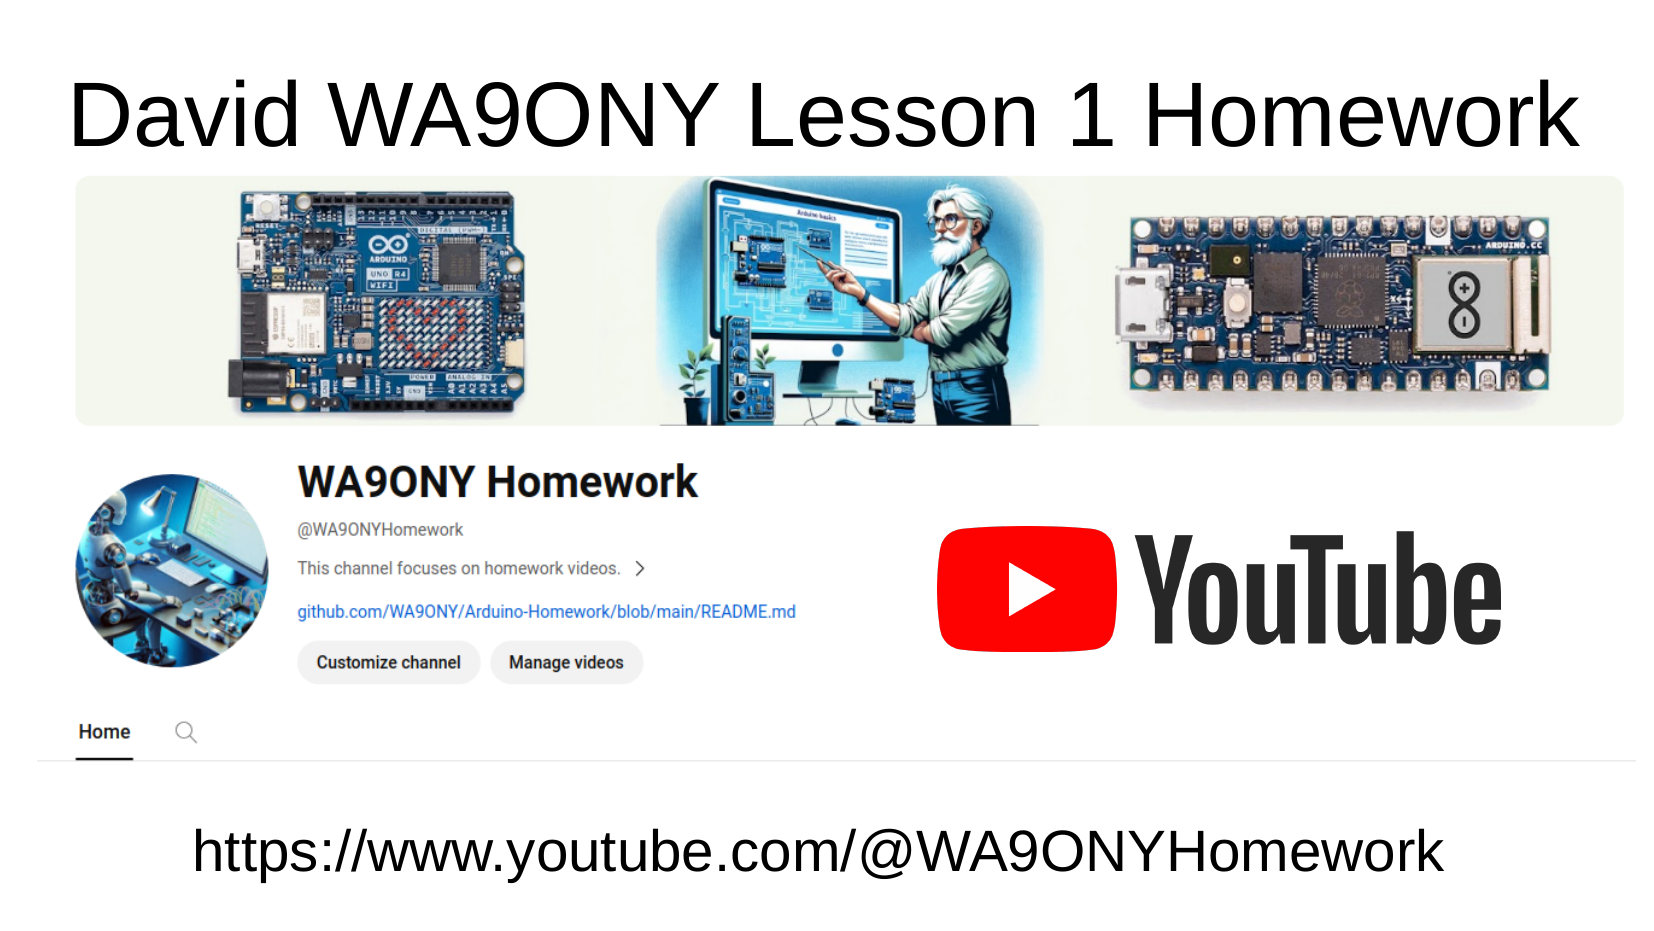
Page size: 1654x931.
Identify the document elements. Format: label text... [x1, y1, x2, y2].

title David WA9ONY Lesson 1 Homework [0, 12, 1651, 218]
picture [37, 170, 1636, 770]
subtitle https://www.youtube.com/@WA9ONYHomework [75, 787, 1564, 915]
